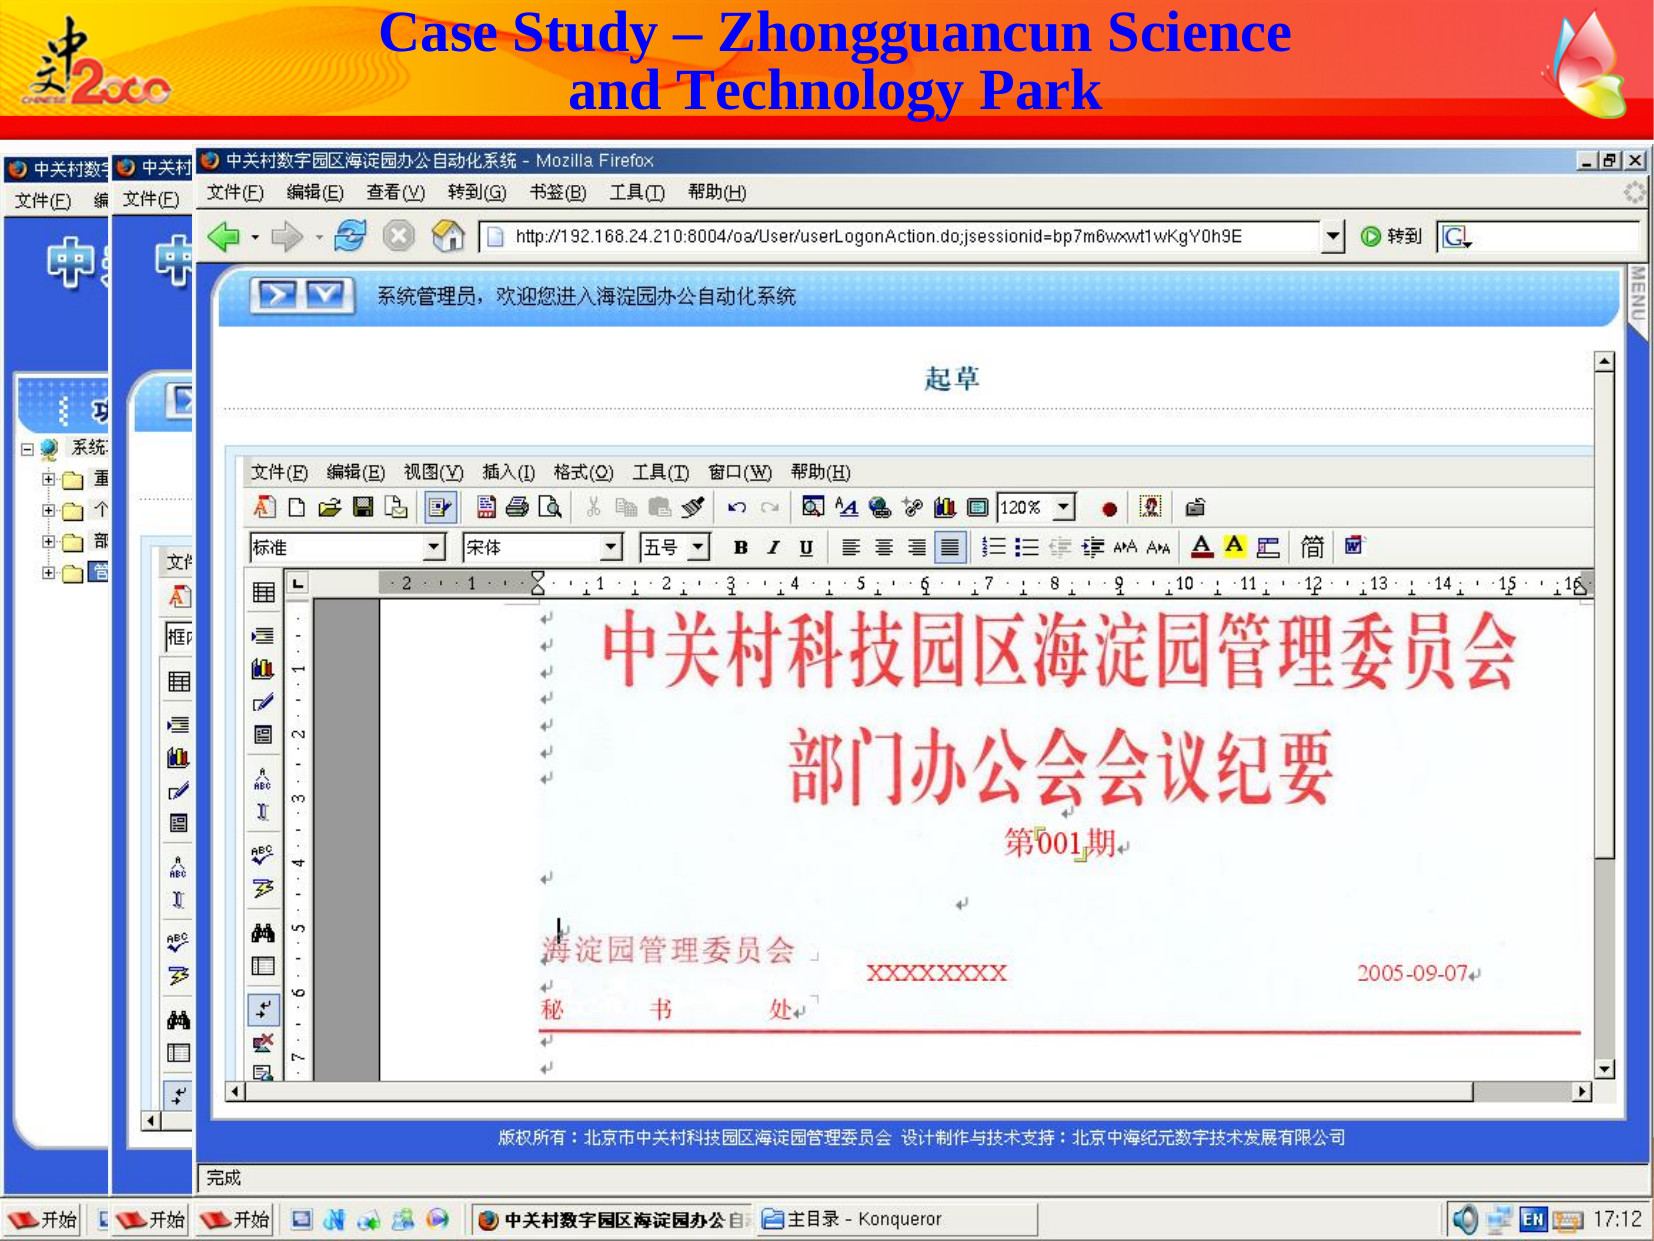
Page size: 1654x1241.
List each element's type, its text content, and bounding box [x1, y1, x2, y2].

picture [0, 0, 1654, 1241]
text_box Case Study – Zhongguancun Science and Technology Park [377, 4, 1294, 122]
